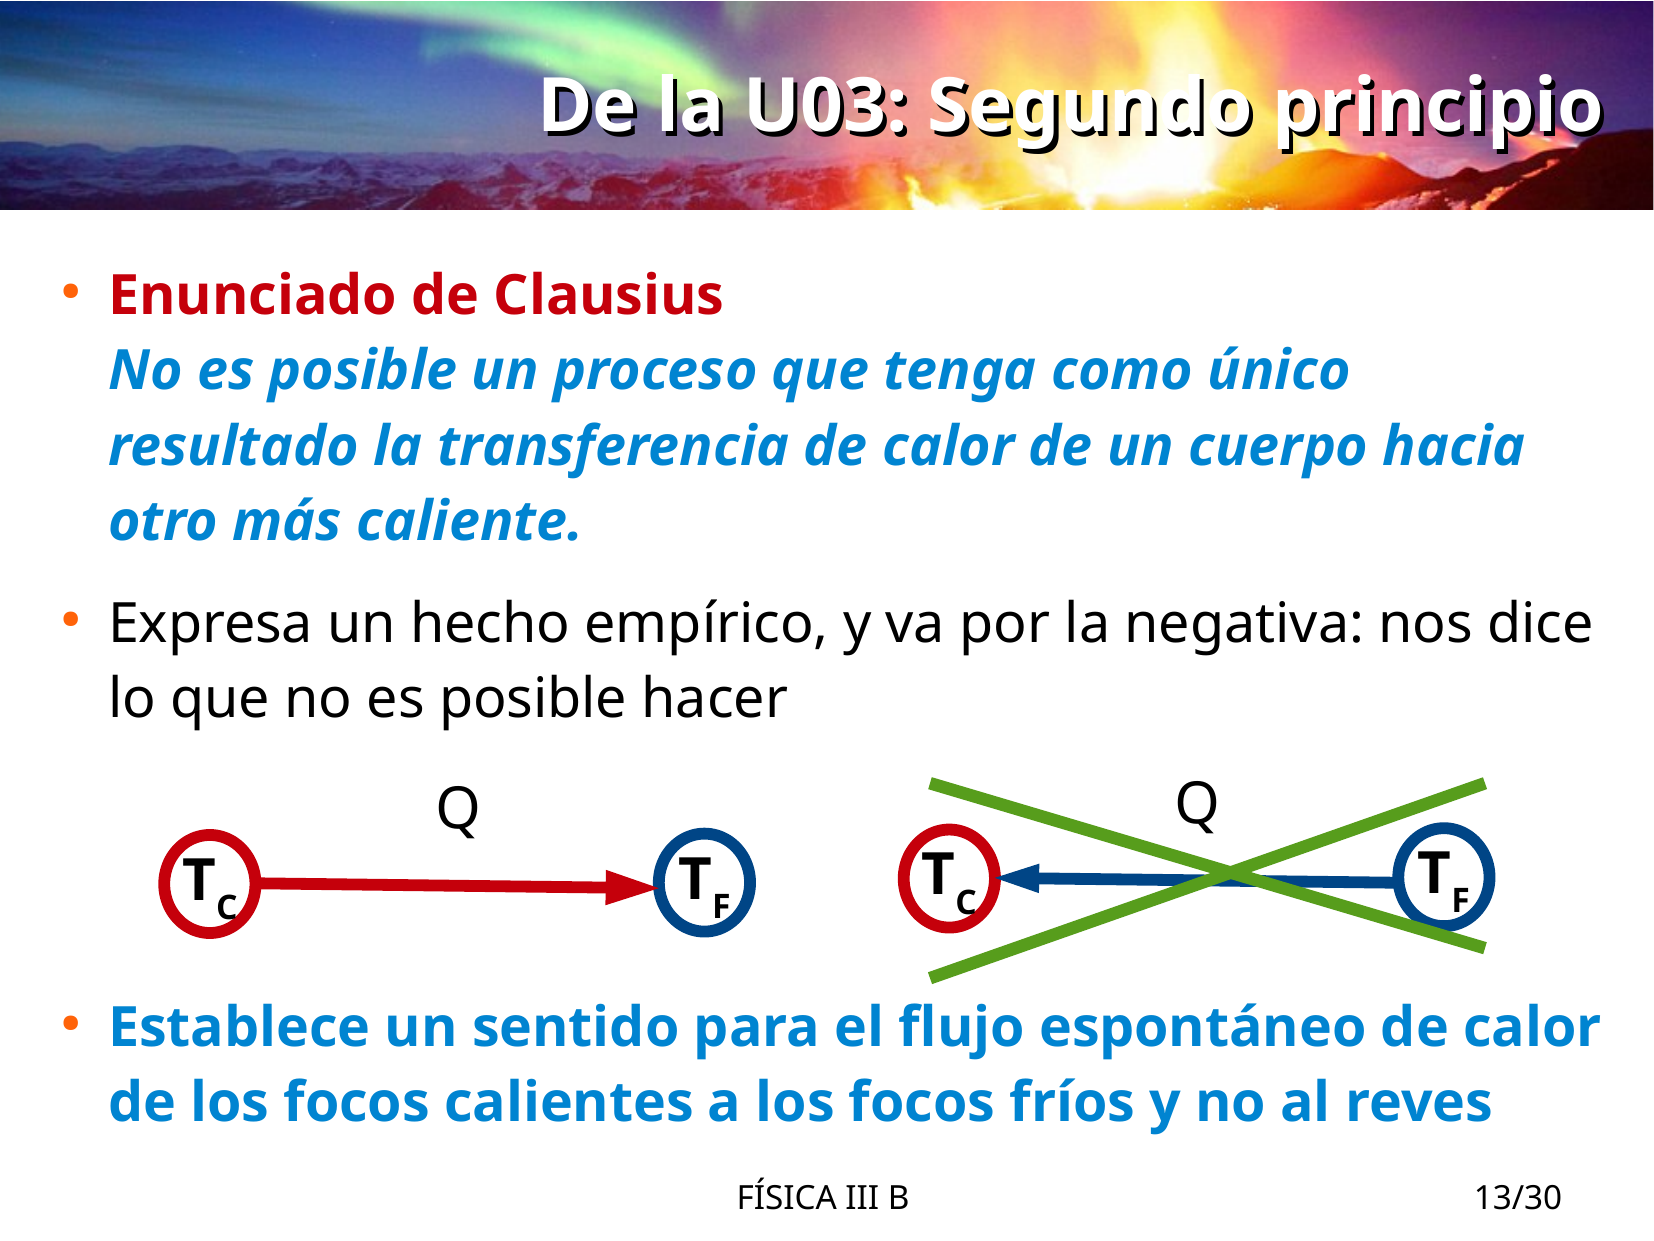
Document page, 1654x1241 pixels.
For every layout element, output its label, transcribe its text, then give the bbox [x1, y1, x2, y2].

text_box TF [658, 833, 751, 932]
title De la U03: Segundo principio [45, 15, 1606, 191]
text_box TC [164, 834, 256, 934]
list Enunciado de Clausius No es posible un proceso que tenga como único resultado la transferencia de calor de un cuerpo hacia otro más caliente. Expresa un hecho empírico, y va por la negativa: nos dice lo que no es posible hacer Establece un sentido para el flujo espontáneo de calor de los focos calientes a los focos fríos y no al reves [45, 255, 1606, 1156]
text_box TC [903, 829, 995, 928]
text_box TF [1398, 828, 1490, 927]
picture [0, 1, 1654, 210]
